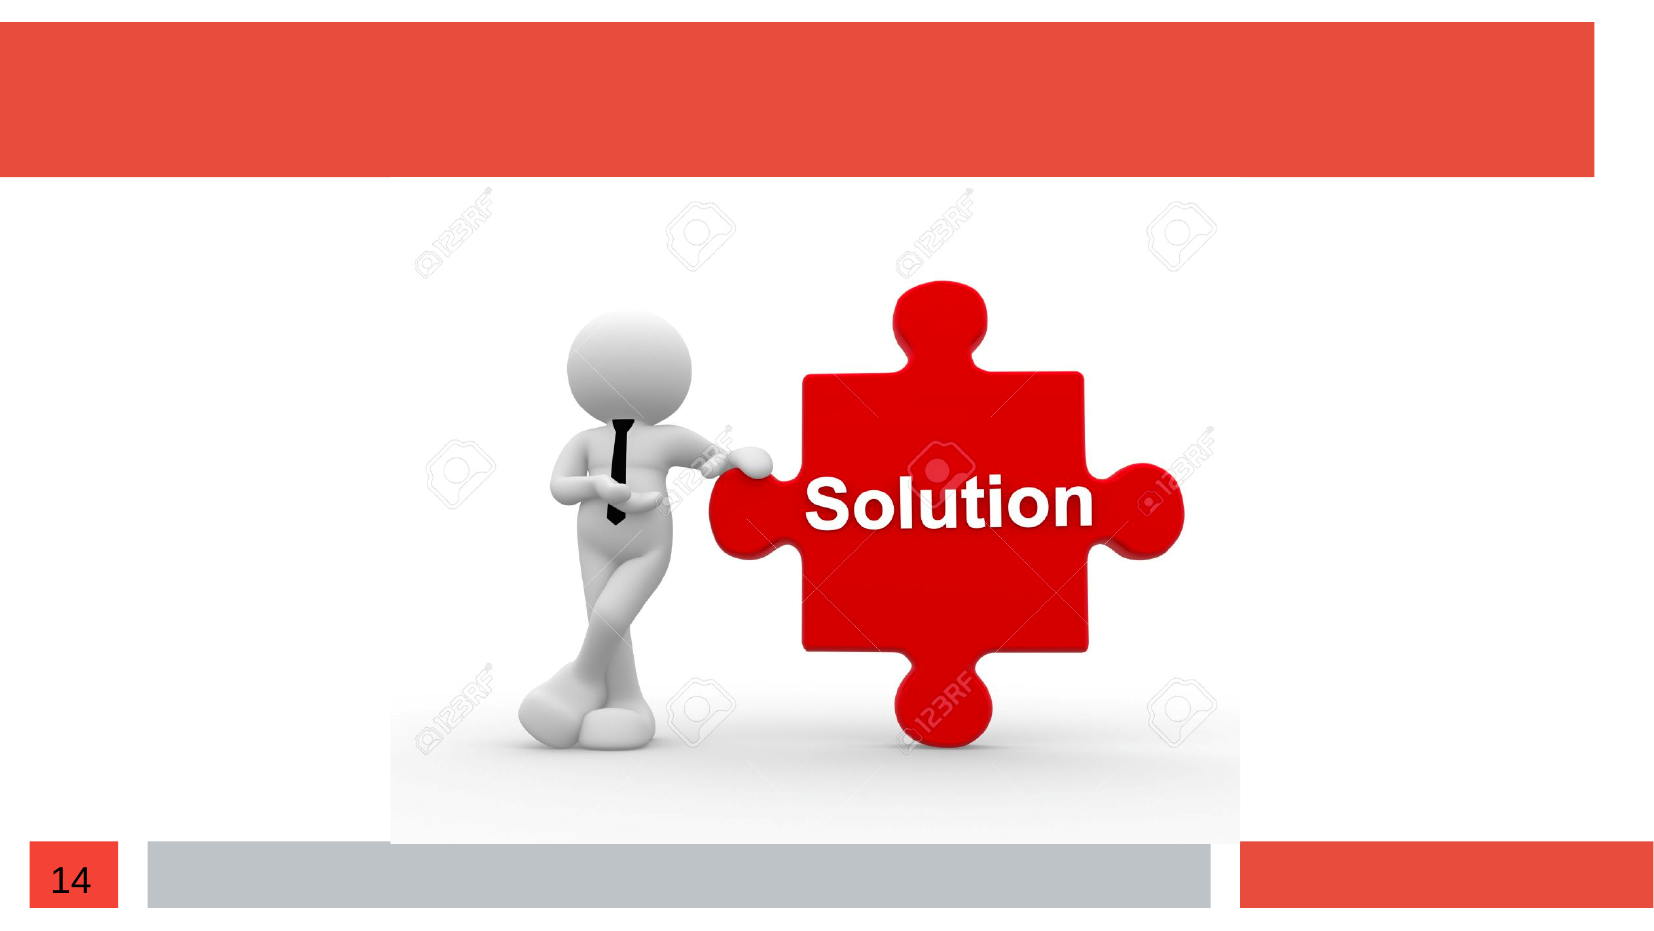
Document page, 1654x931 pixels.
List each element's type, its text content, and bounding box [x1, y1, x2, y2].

text_box 14 [35, 852, 130, 910]
picture [389, 177, 1241, 844]
